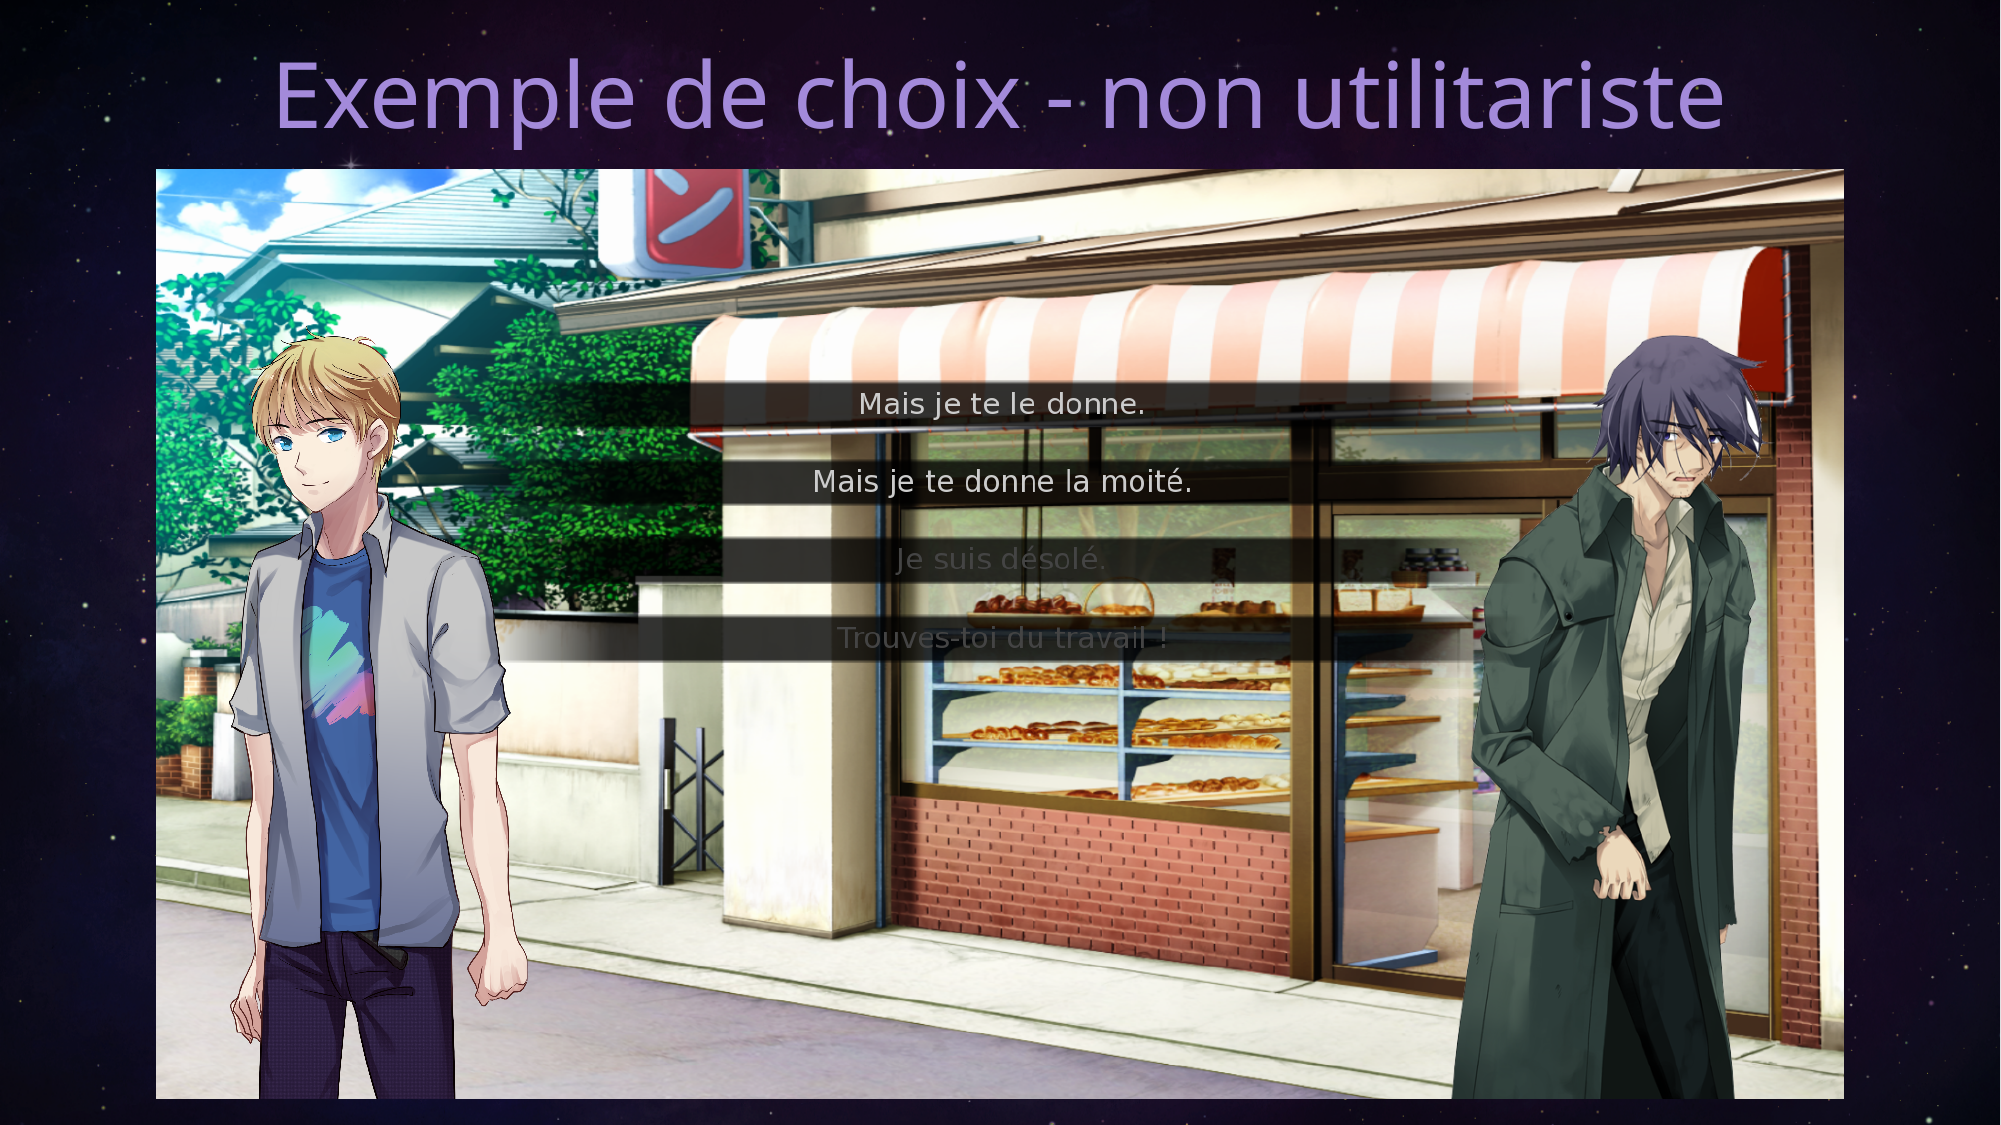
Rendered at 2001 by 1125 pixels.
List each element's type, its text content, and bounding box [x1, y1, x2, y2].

picture [156, 169, 1844, 1100]
title Exemple de choix - non utilitariste [137, 25, 1863, 172]
